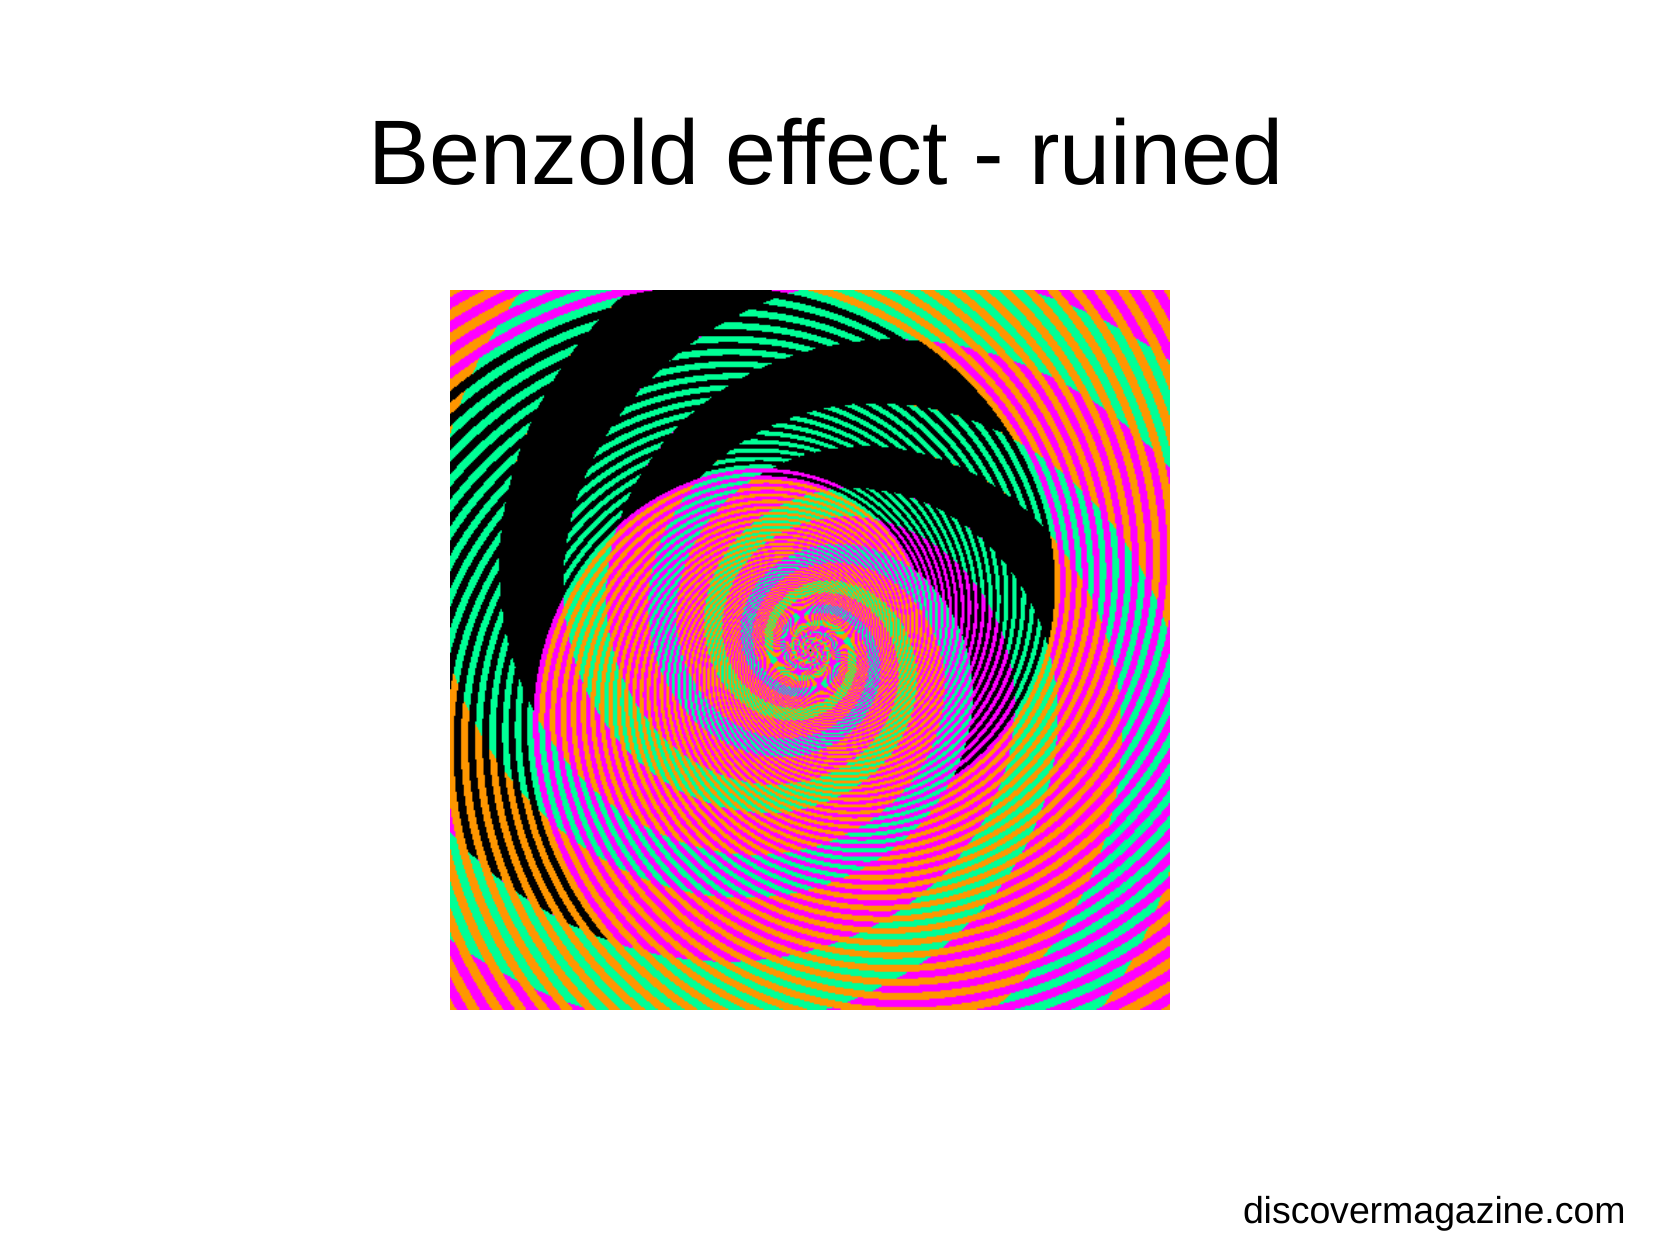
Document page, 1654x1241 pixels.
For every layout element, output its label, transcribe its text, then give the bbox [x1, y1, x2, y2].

title Benzold effect - ruined [82, 49, 1571, 257]
text_box discovermagazine.com [1228, 1181, 1641, 1241]
picture [450, 290, 1170, 1010]
